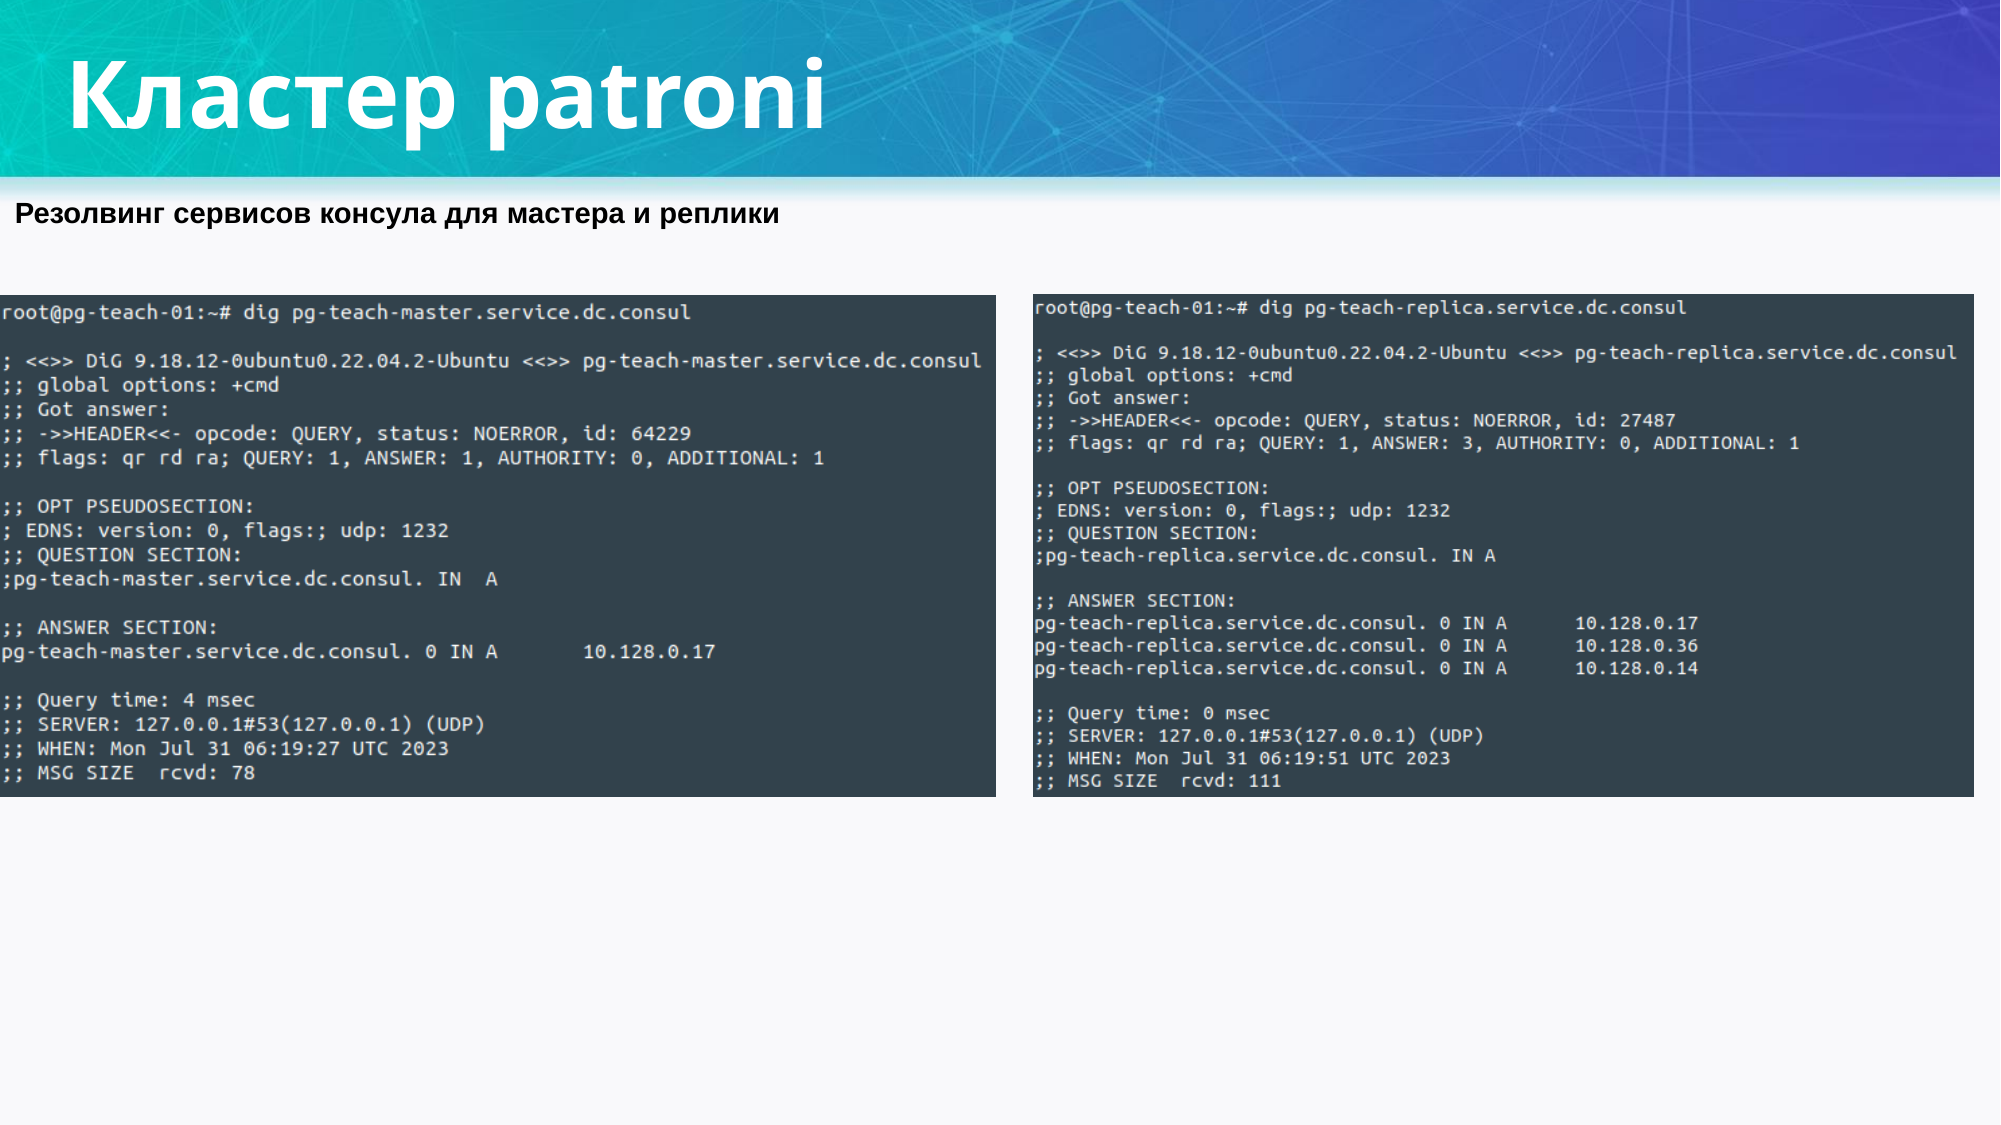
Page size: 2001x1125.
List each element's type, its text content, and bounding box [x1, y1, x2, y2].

text_box Резолвинг сервисов консула для мастера и реплики [0, 179, 2000, 315]
picture [0, 0, 2000, 179]
text_box Кластер patroni [504, 87, 524, 118]
picture [0, 294, 2000, 1125]
text_box Кластер patroni [65, 57, 1882, 139]
text_box Кластер patroni [420, 87, 440, 118]
